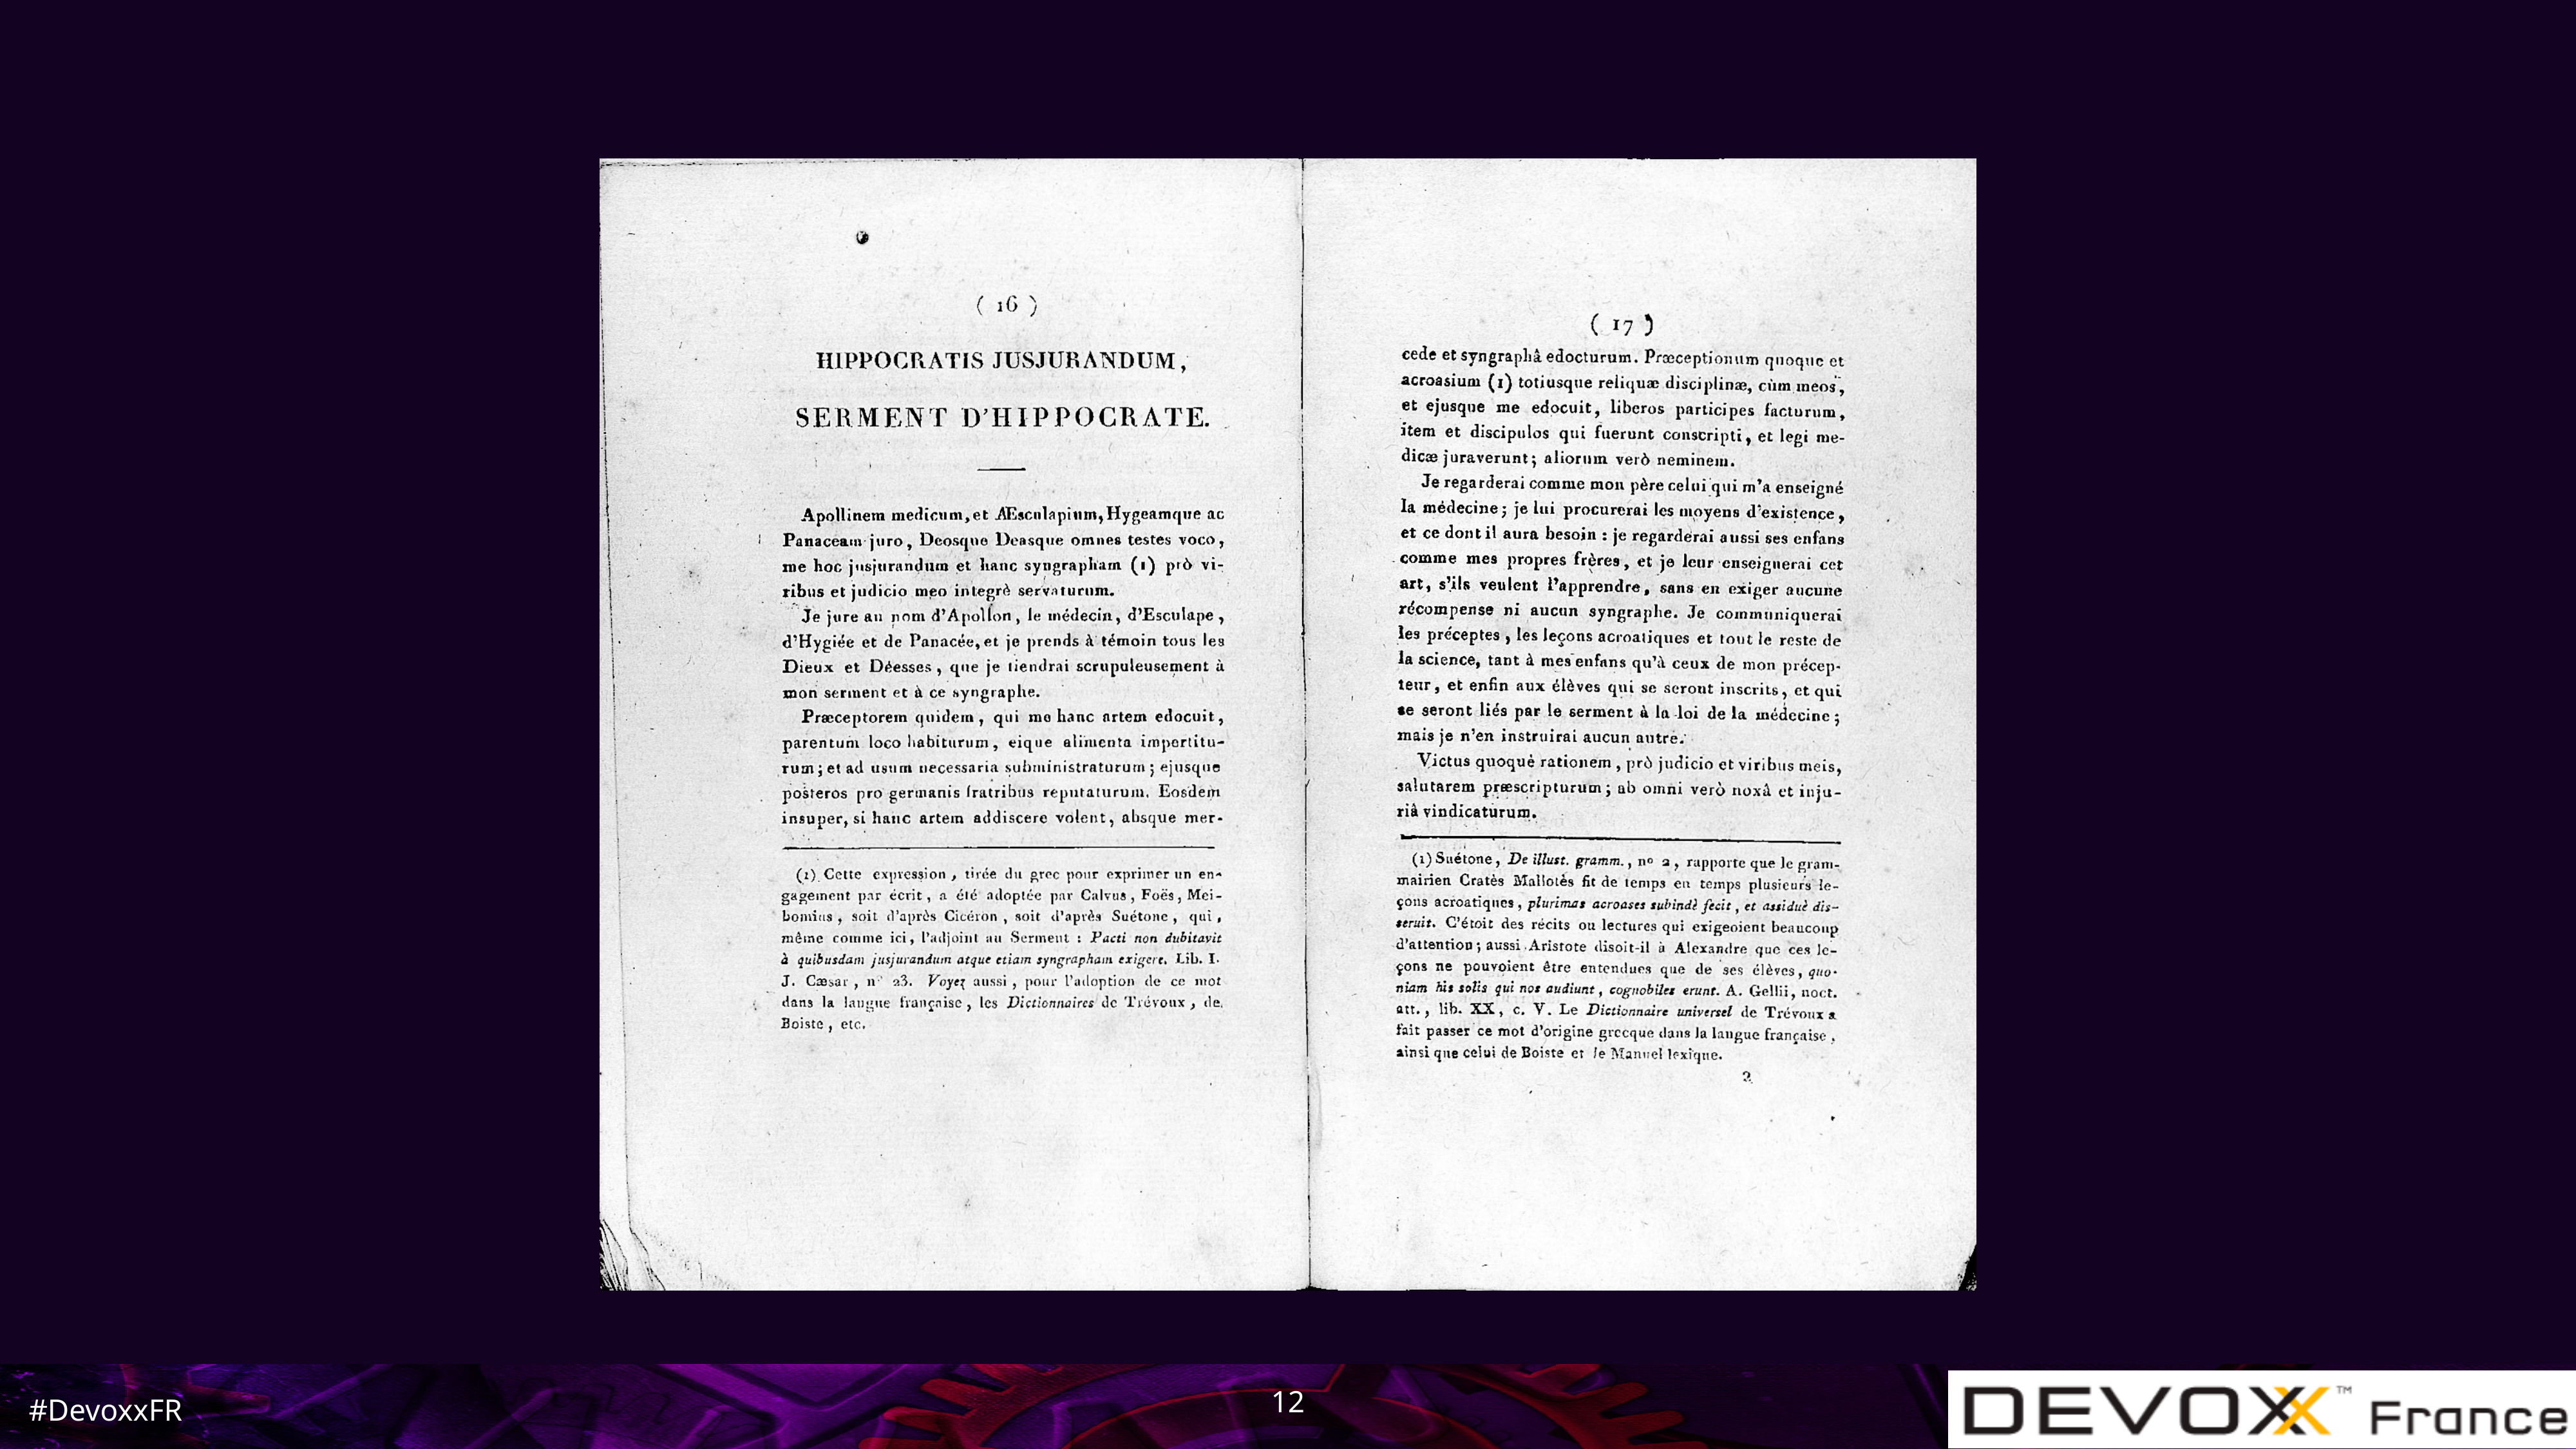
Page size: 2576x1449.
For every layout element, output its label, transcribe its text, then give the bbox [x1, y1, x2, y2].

slide_number <number> [1260, 1375, 1316, 1427]
picture [600, 158, 1976, 1291]
picture [0, 1364, 2576, 1449]
